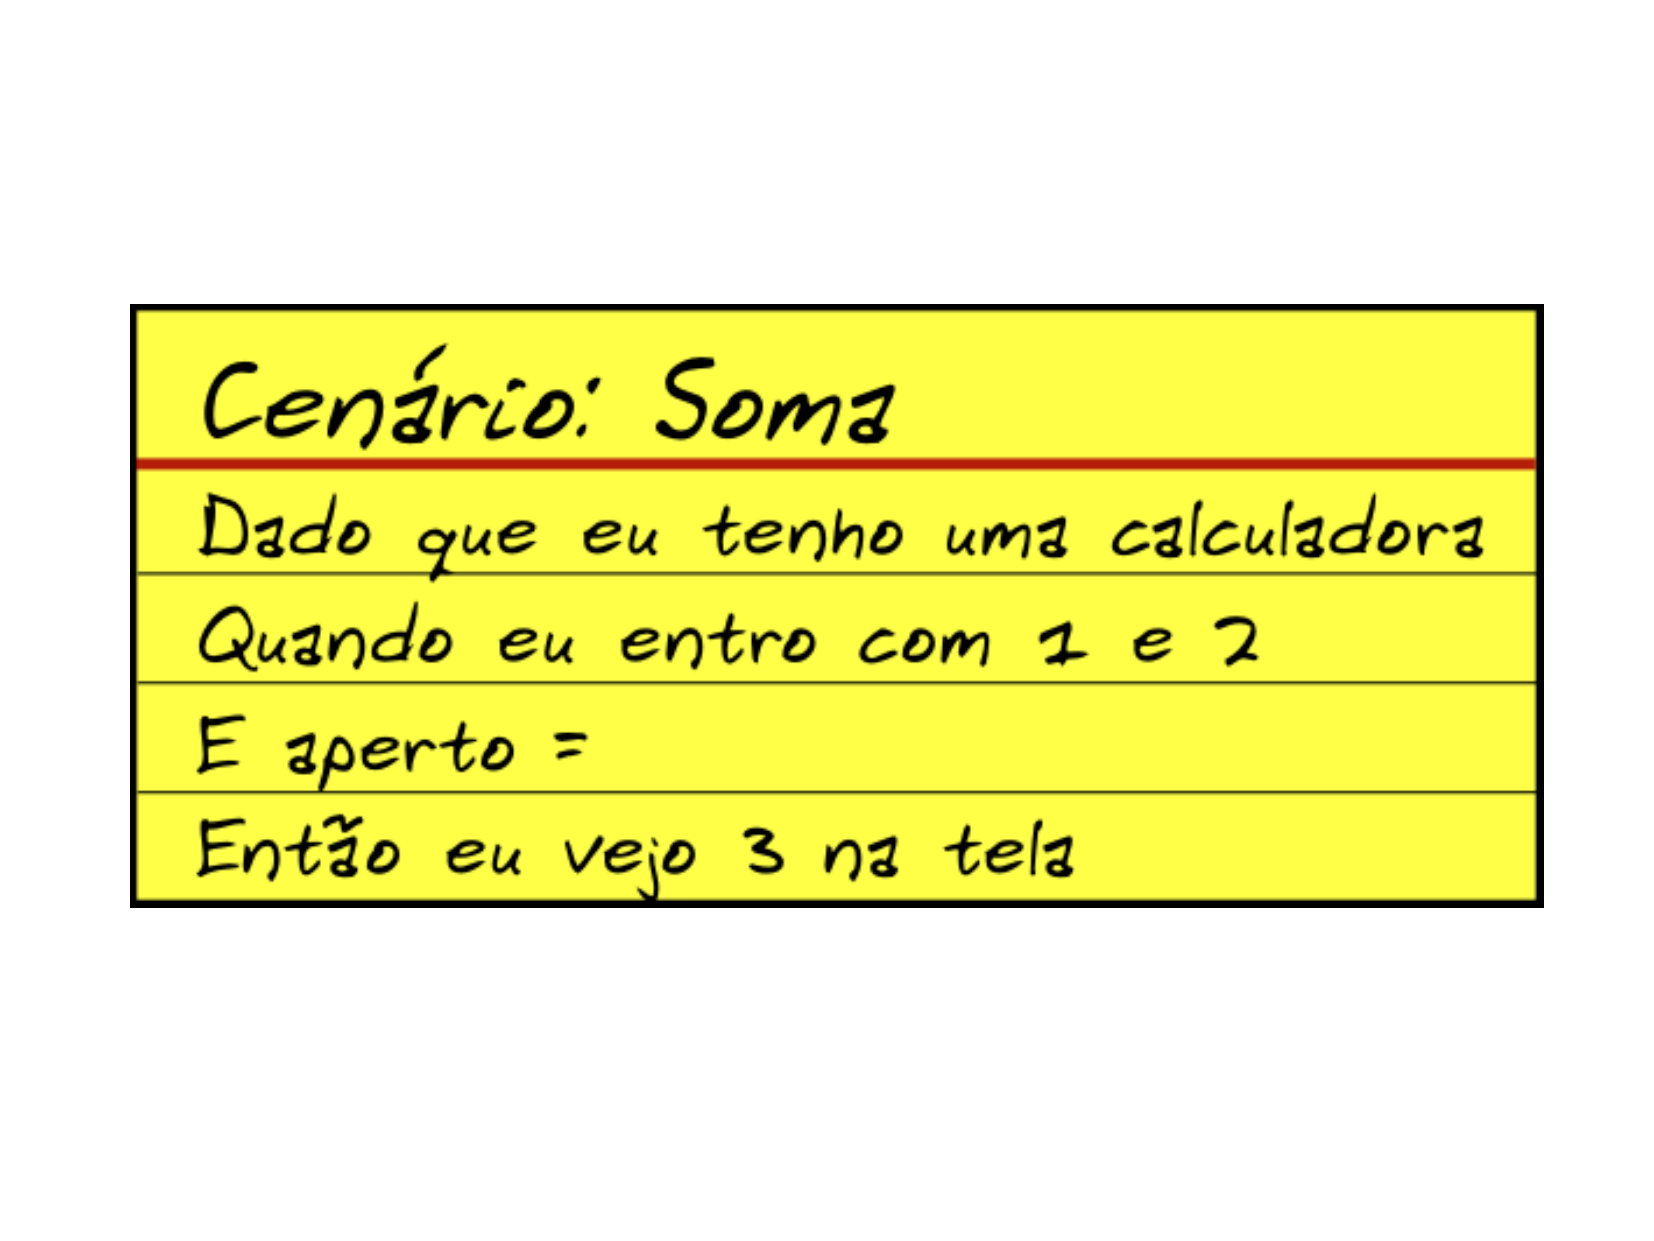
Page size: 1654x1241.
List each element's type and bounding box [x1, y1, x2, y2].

picture [130, 304, 1544, 908]
